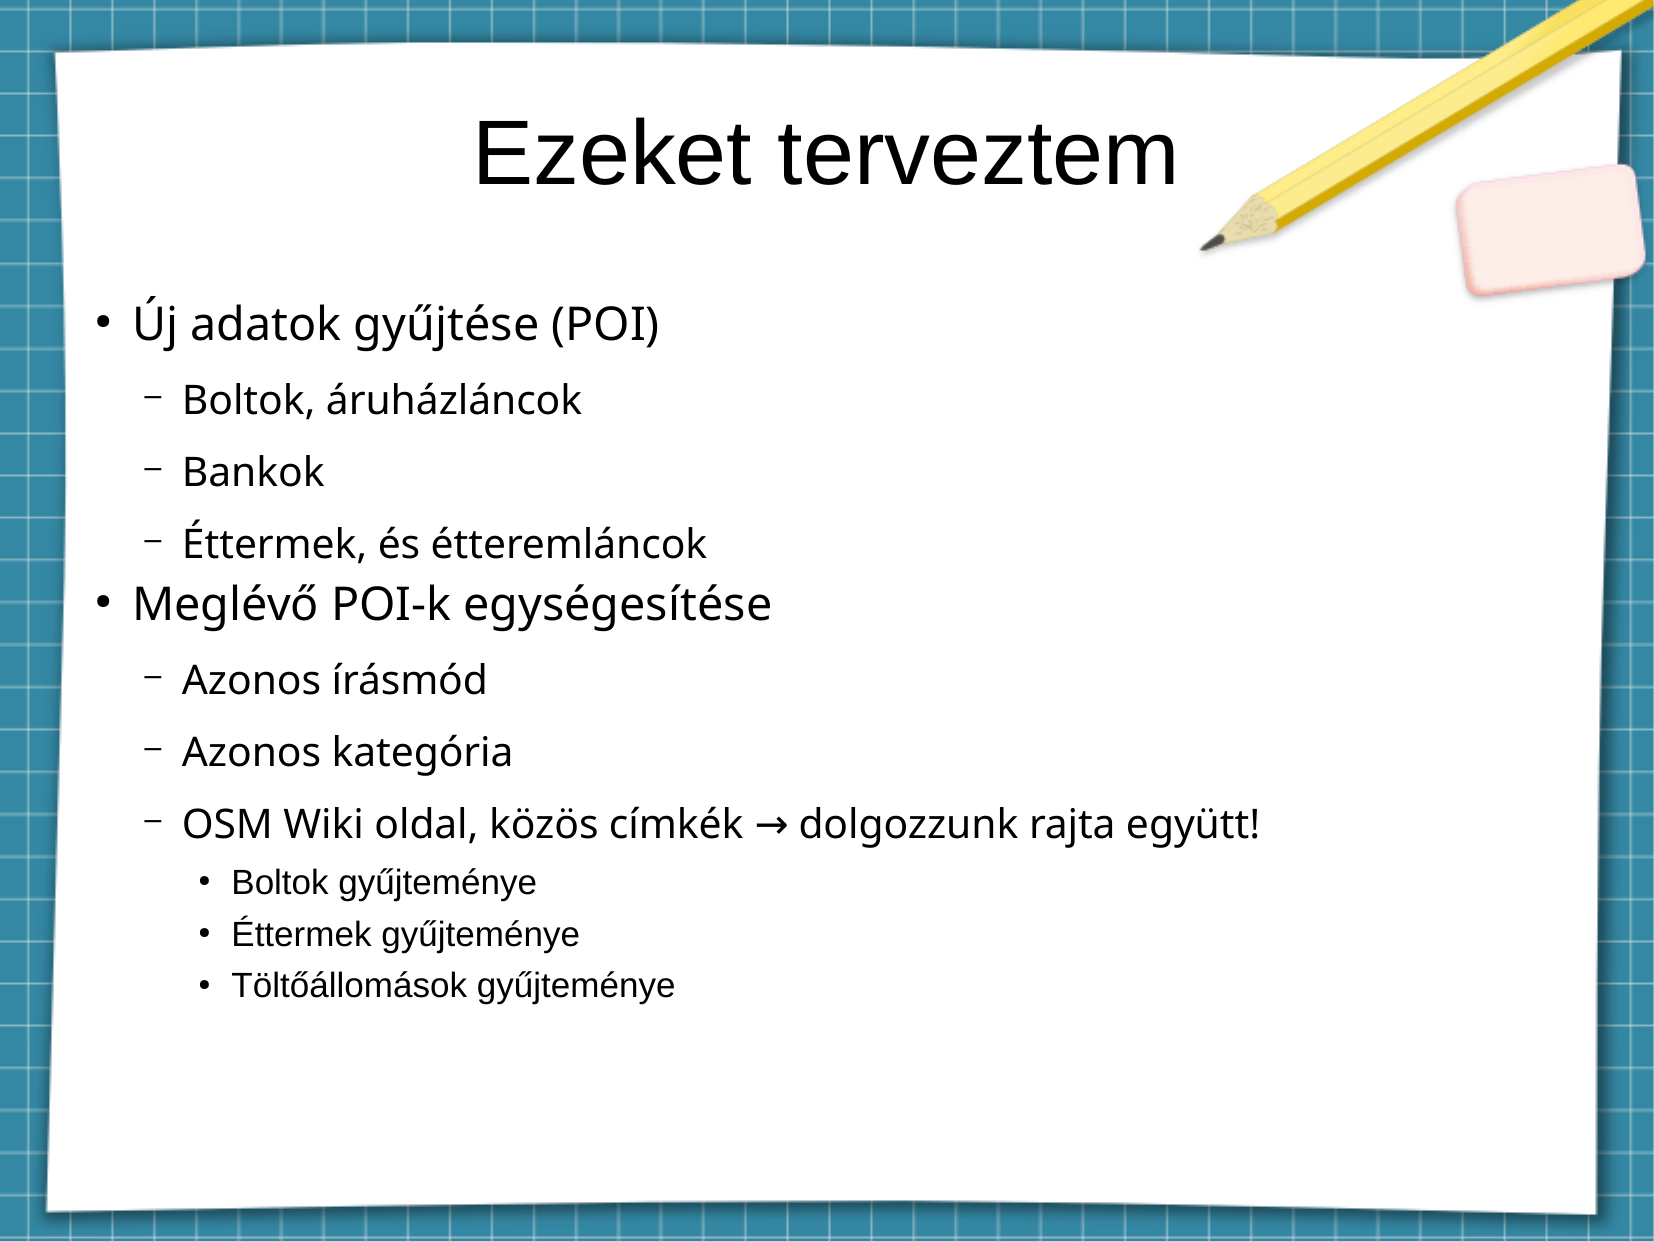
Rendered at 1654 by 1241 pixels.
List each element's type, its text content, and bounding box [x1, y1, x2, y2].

title Ezeket terveztem [82, 49, 1571, 257]
list Új adatok gyűjtése (POI) Boltok, áruházláncok Bankok Éttermek, és étteremláncok Meglévő POI-k egységesítése Azonos írásmód Azonos kategória OSM Wiki oldal, közös címkék → dolgozzunk rajta együtt! Boltok gyűjteménye Éttermek gyűjteménye Töltőállomások gyűjteménye [82, 290, 1571, 1010]
picture [0, 0, 1654, 1241]
